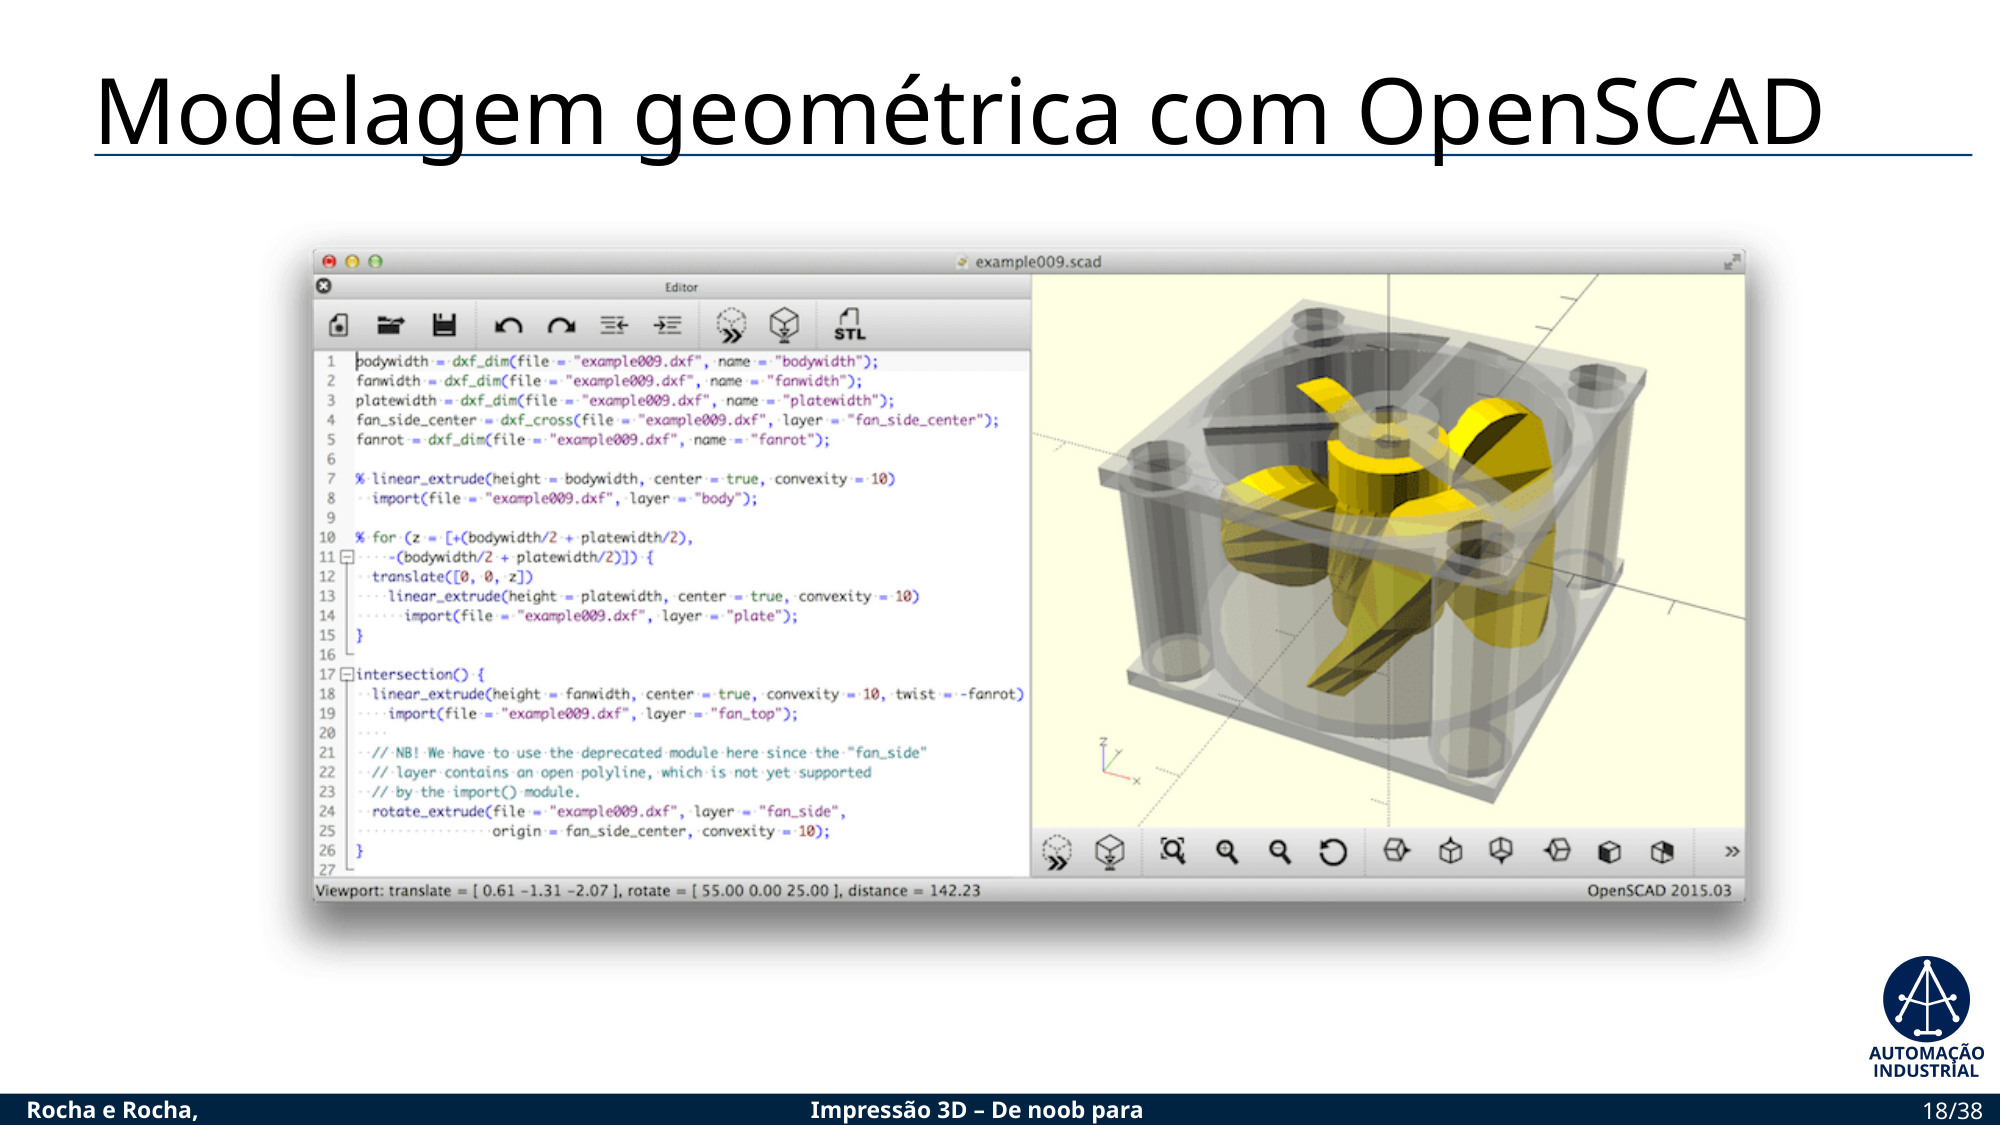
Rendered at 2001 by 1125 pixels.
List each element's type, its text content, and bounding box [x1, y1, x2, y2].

picture [248, 209, 1811, 993]
text_box Modelagem geométrica com OpenSCAD [78, 6, 1973, 224]
picture [1869, 956, 1984, 1077]
